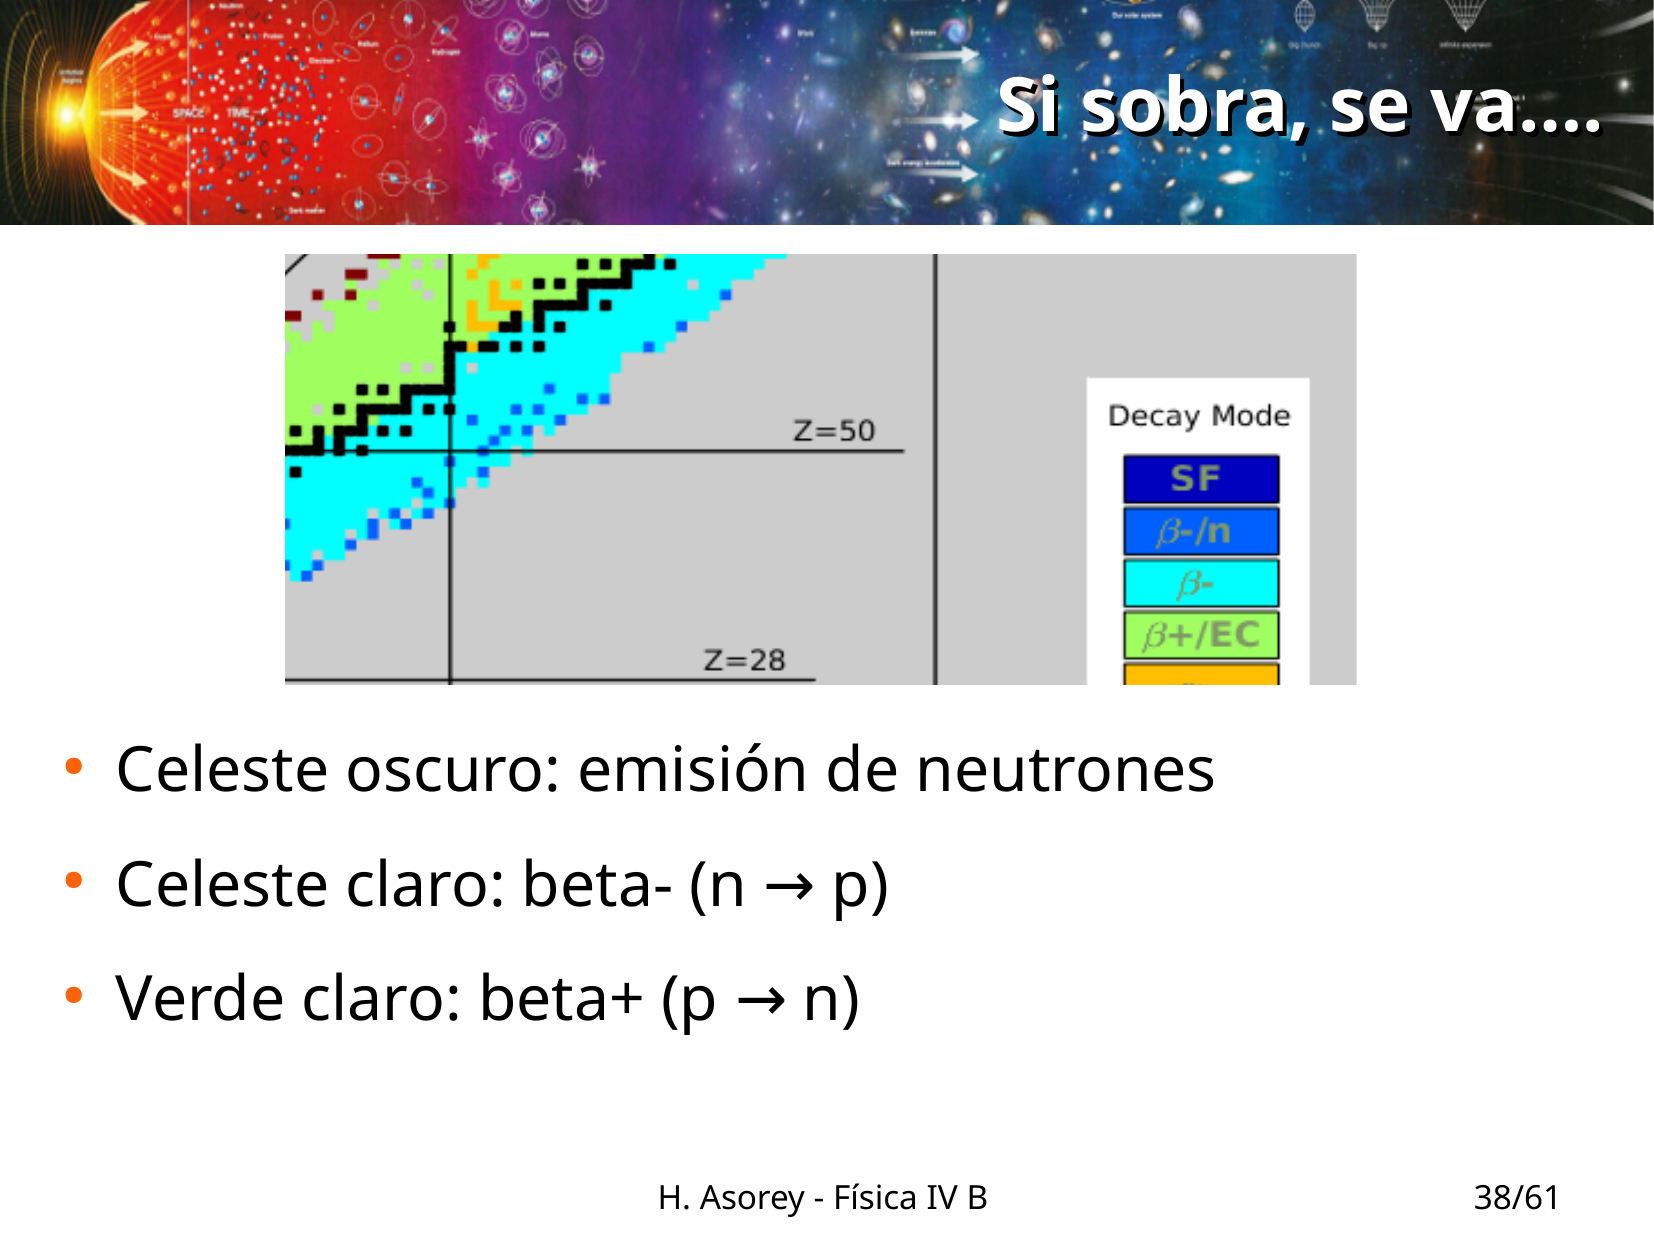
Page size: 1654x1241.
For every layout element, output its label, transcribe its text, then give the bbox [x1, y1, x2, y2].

list Celeste oscuro: emisión de neutrones Celeste claro: beta- (n → p) Verde claro: beta+ (p → n) [45, 725, 1606, 1155]
picture [285, 254, 1357, 685]
picture [0, 0, 1654, 225]
title Si sobra, se va…. [45, 15, 1606, 191]
